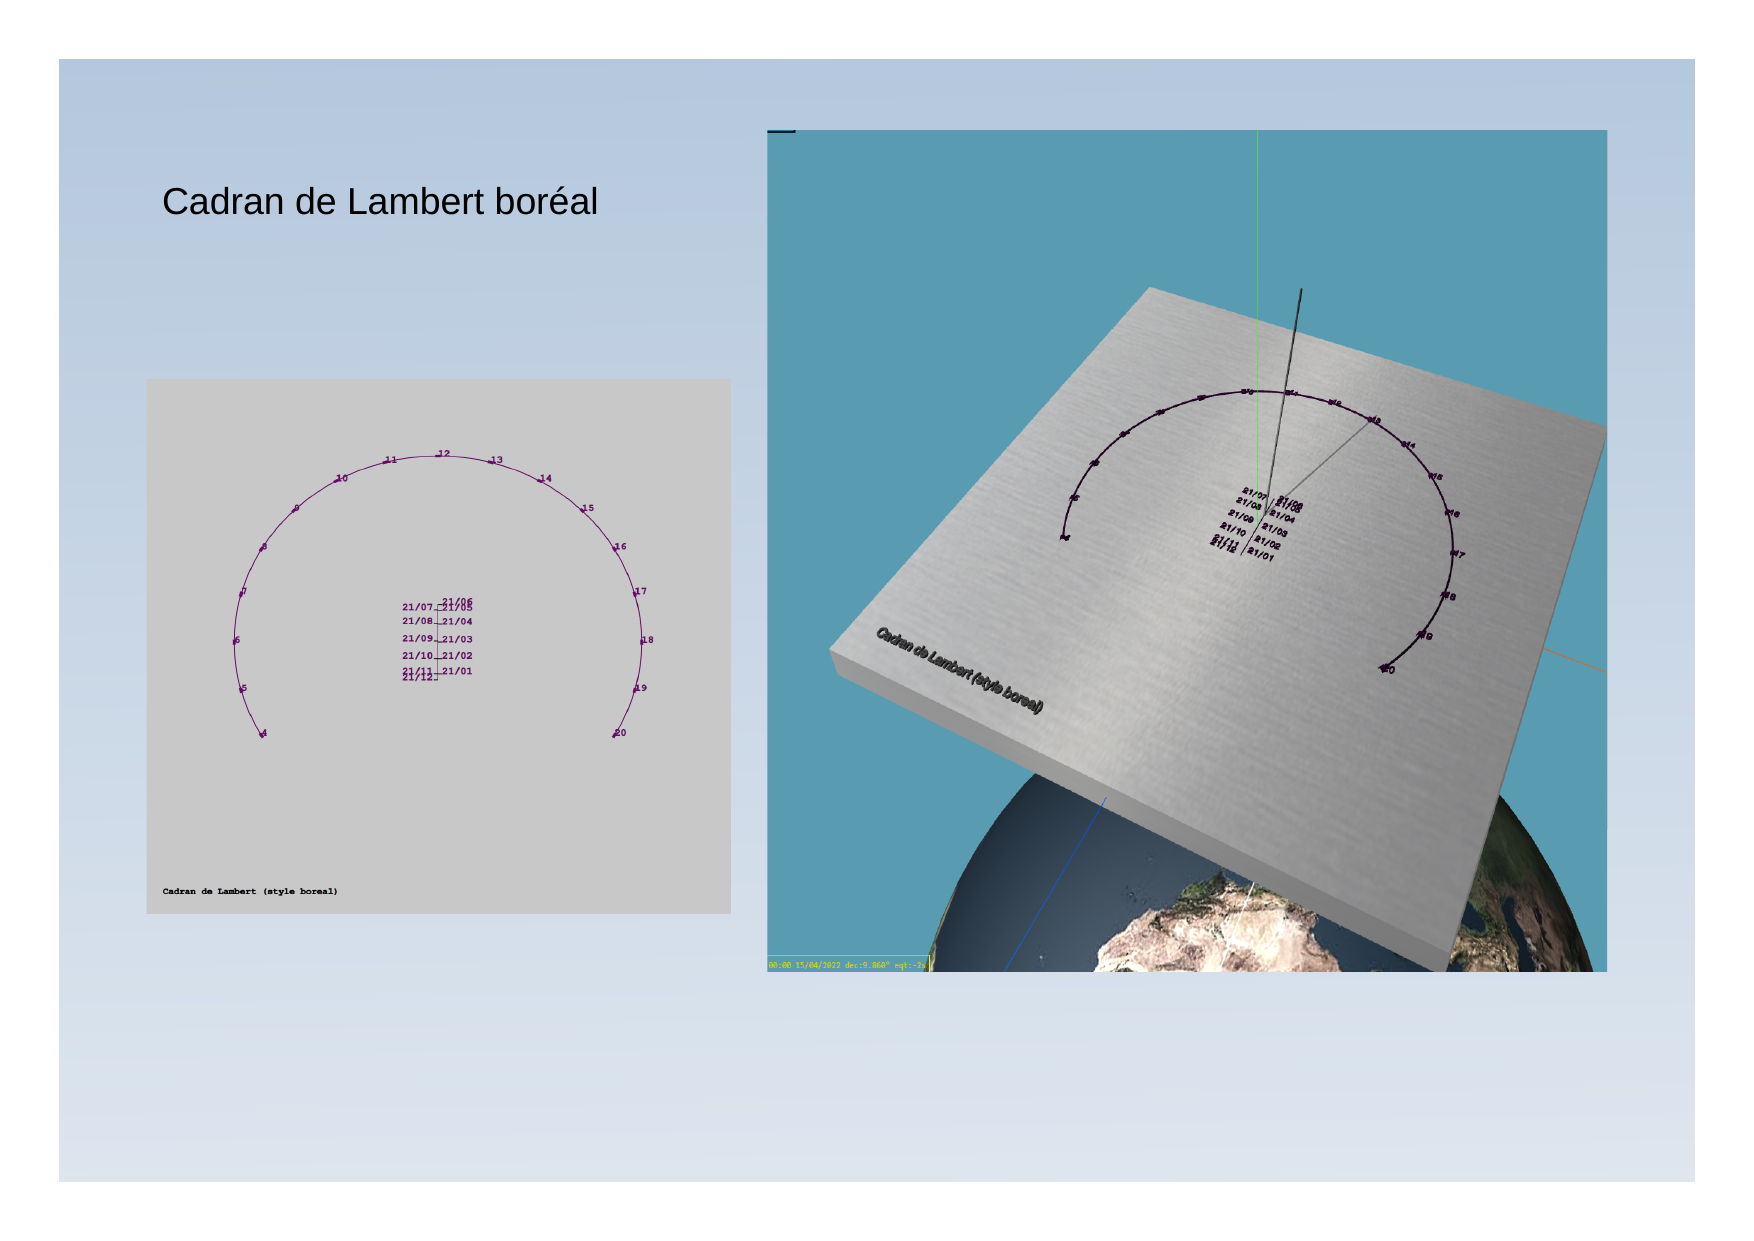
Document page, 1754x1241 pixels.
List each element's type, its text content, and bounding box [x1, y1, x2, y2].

picture [146, 379, 731, 914]
title Cadran de Lambert boréal [88, 130, 673, 273]
picture [767, 130, 1608, 972]
